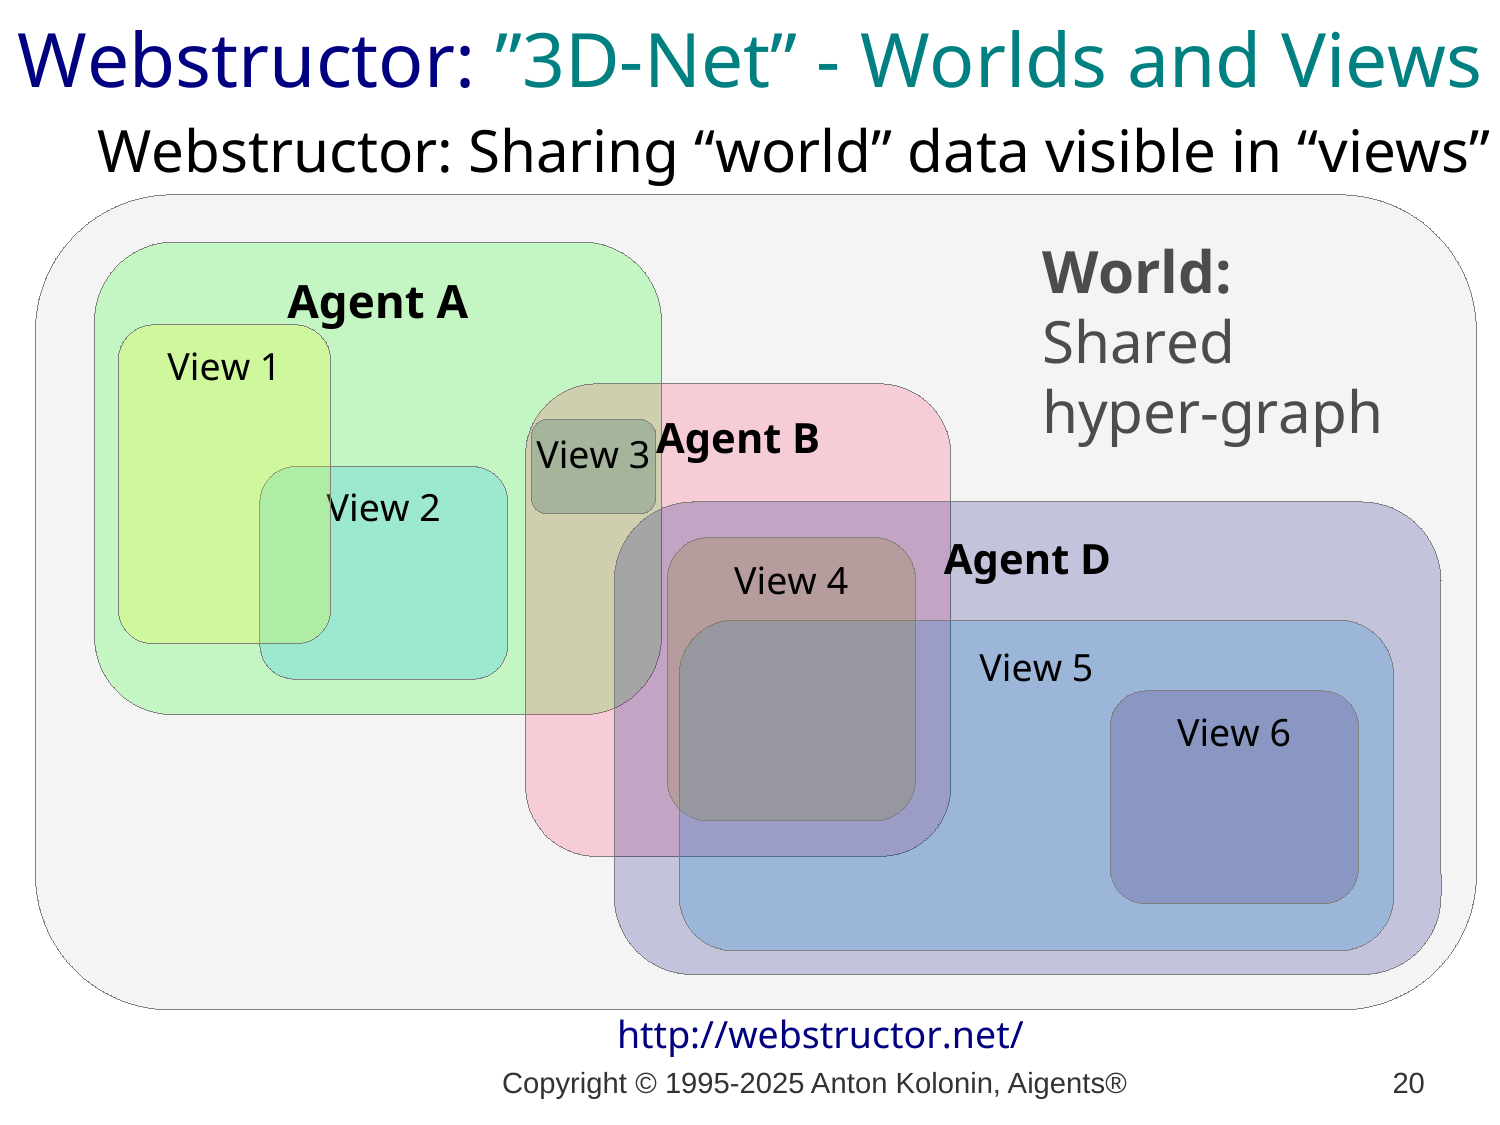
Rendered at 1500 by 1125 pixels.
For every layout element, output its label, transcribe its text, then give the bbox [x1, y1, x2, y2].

text_box http://webstructor.net/ [602, 1010, 1015, 1065]
text_box World: Shared hyper-graph [1027, 227, 1373, 453]
text_box View 1 [118, 324, 331, 644]
text_box Webstructor: Sharing “world” data visible in “views” [82, 106, 1463, 192]
text_box View 3 [531, 419, 656, 514]
text_box Agent D [614, 501, 1442, 975]
text_box [35, 194, 1477, 1010]
text_box View 4 [667, 537, 916, 821]
text_box View 5 [679, 620, 1394, 951]
text_box View 2 [259, 466, 508, 680]
text_box Agent A [94, 242, 662, 715]
text_box View 6 [1110, 690, 1359, 904]
text_box Agent B [525, 383, 951, 857]
text_box Webstructor: ”3D-Net” - Worlds and Views [0, 0, 1500, 119]
